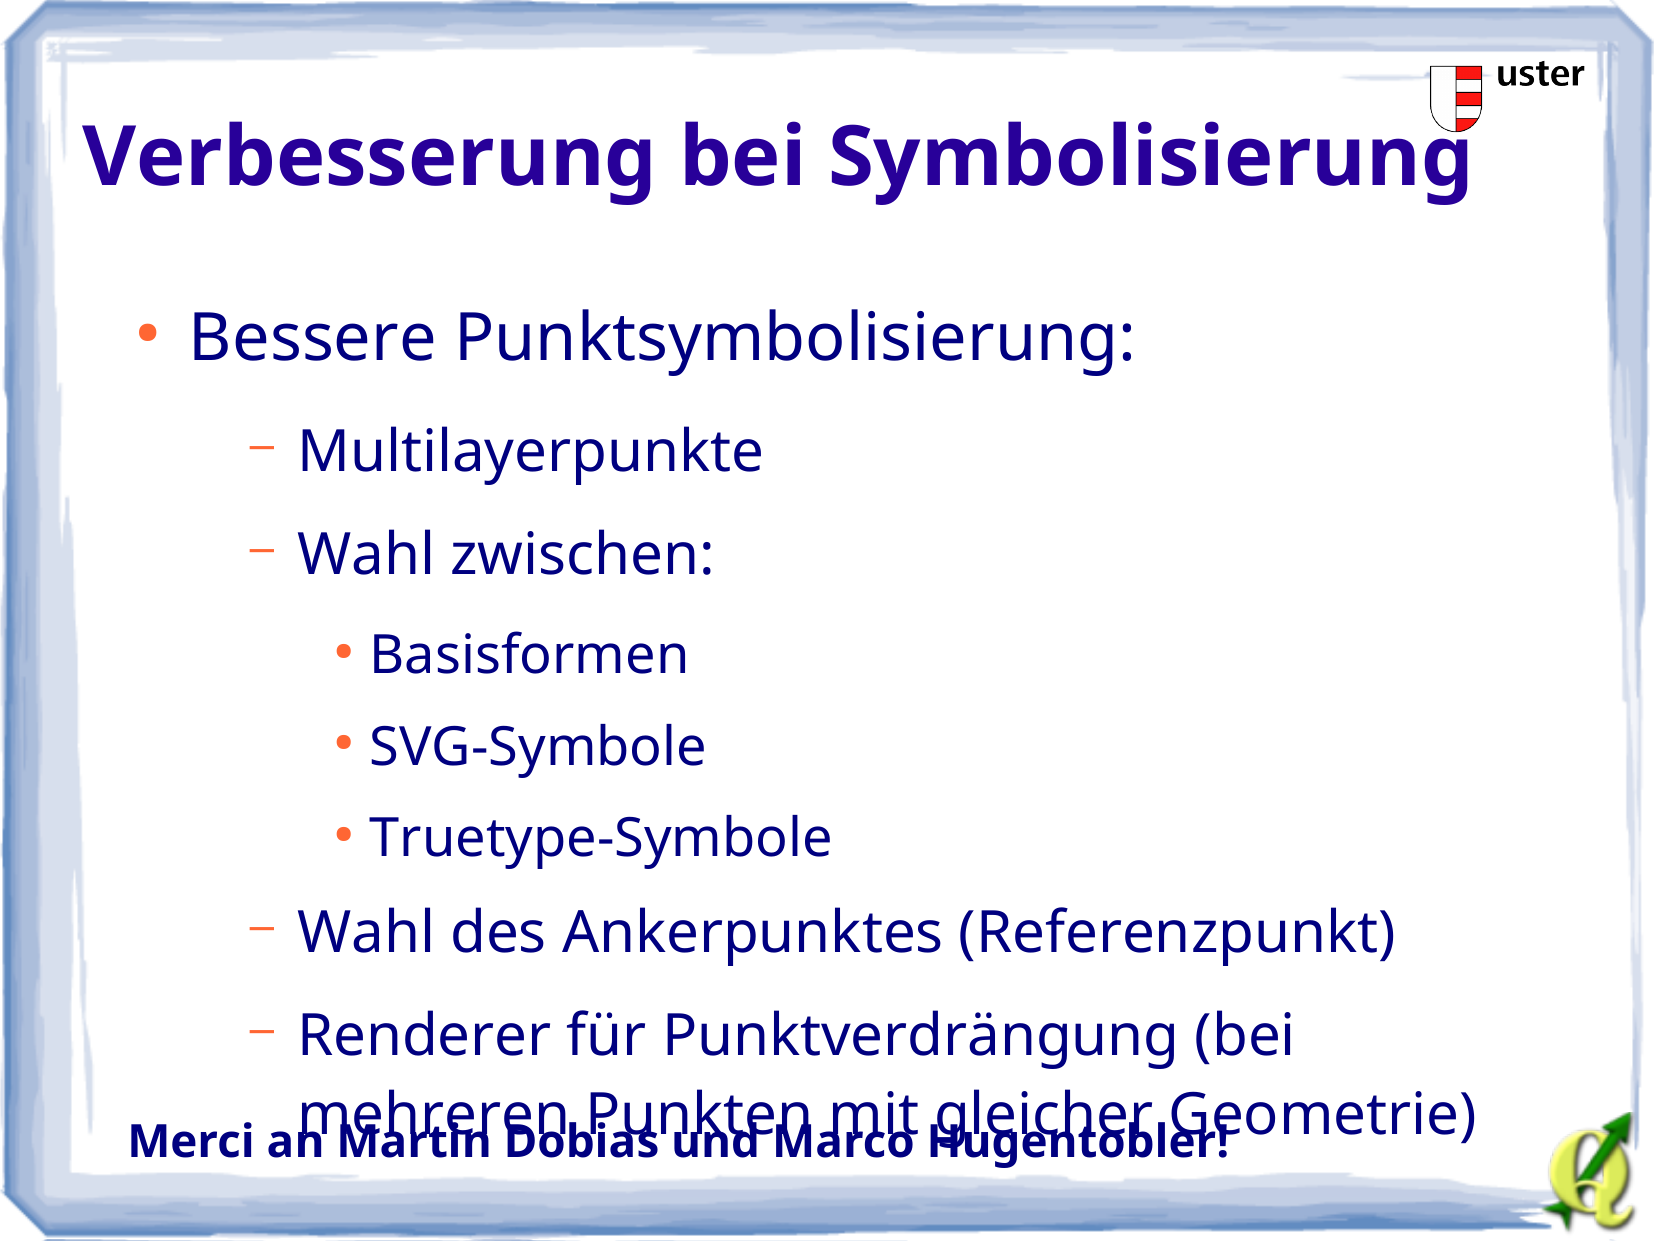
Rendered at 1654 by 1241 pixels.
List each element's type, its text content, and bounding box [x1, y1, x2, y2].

picture [0, 0, 1654, 1241]
list Bessere Punktsymbolisierung: Multilayerpunkte Wahl zwischen: Basisformen SVG-Symbole Truetype-Symbole Wahl des Ankerpunktes (Referenzpunkt) Renderer für Punktverdrängung (bei mehreren Punkten mit gleicher Geometrie) [118, 289, 1571, 1094]
title Verbesserung bei Symbolisierung [82, 56, 1571, 250]
text_box Merci an Martin Dobias und Marco Hugentobler! [112, 1100, 1159, 1169]
